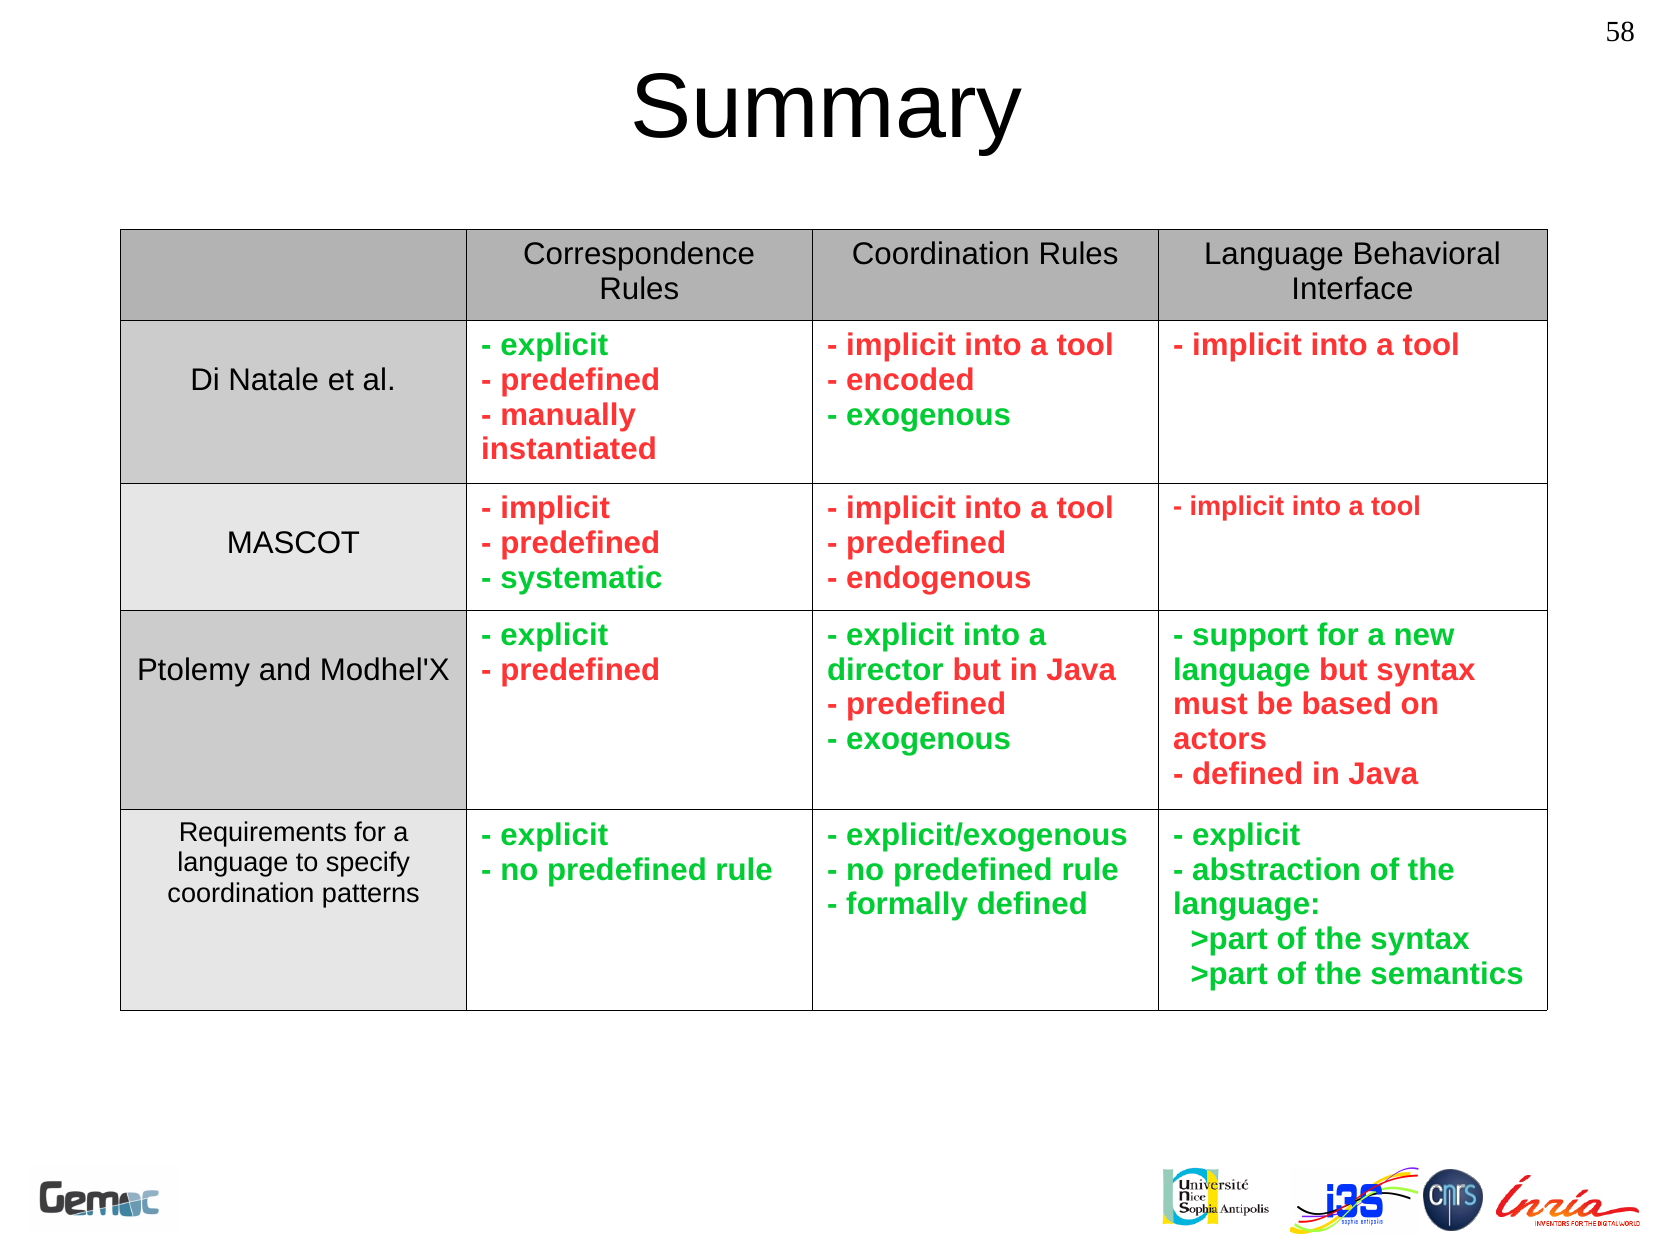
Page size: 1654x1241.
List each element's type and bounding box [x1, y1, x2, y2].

table_header [467, 230, 812, 320]
table_cell [813, 810, 1158, 1010]
table_header [121, 230, 466, 320]
table_cell [121, 321, 466, 483]
table_cell [813, 484, 1158, 610]
table_cell [467, 810, 812, 1010]
table_cell [1159, 611, 1547, 809]
picture [1137, 1150, 1647, 1241]
table_cell [1159, 484, 1547, 610]
table_cell [1159, 810, 1547, 1010]
table_cell [467, 321, 812, 483]
table_cell [467, 611, 812, 809]
table_header [813, 230, 1158, 320]
table_cell [1159, 321, 1547, 483]
title [82, 2, 1571, 210]
table_header [1159, 230, 1547, 320]
table_cell [121, 810, 466, 1010]
table_cell [467, 484, 812, 610]
table_cell [121, 611, 466, 809]
table_cell [121, 484, 466, 610]
table_cell [813, 321, 1158, 483]
table_cell [813, 611, 1158, 809]
